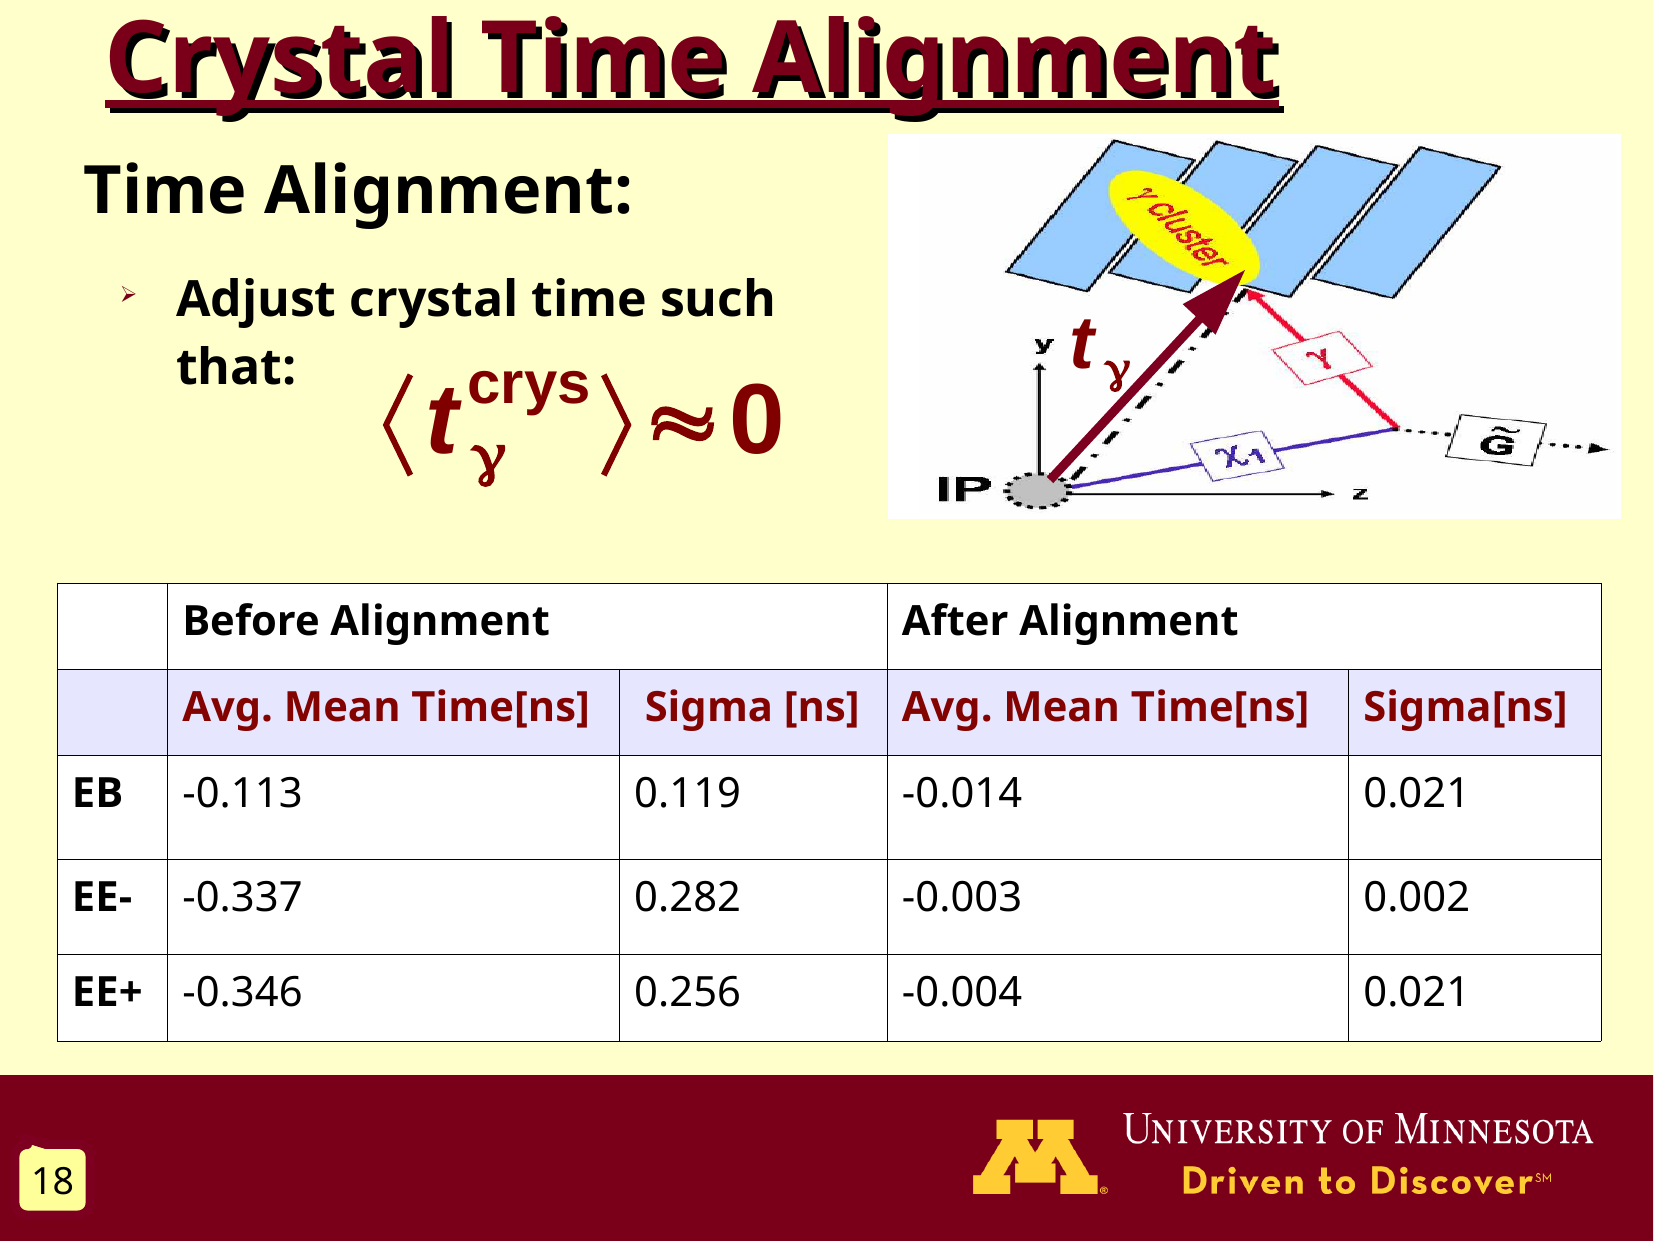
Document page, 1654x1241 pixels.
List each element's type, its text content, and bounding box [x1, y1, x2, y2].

table_cell [58, 670, 167, 755]
text_box 18 [15, 1137, 91, 1216]
chart [1063, 300, 1141, 394]
table_cell -0.113 [168, 756, 619, 859]
table_header Before Alignment [168, 584, 887, 669]
chart [372, 465, 793, 488]
table_cell -0.004 [888, 955, 1348, 1041]
table_header [58, 584, 167, 669]
picture [0, 1075, 1654, 1241]
table_cell Sigma [ns] [620, 670, 887, 755]
table_cell 0.119 [620, 756, 887, 859]
table_cell 0.282 [620, 860, 887, 954]
table_header After Alignment [888, 584, 1601, 669]
table_cell EE+ [58, 955, 167, 1041]
table_cell EE- [58, 860, 167, 954]
table_cell -0.003 [888, 860, 1348, 954]
table_cell -0.014 [888, 756, 1348, 859]
table_cell Avg. Mean Time[ns] [168, 670, 619, 755]
table_cell Avg. Mean Time[ns] [888, 670, 1348, 755]
table_cell 0.002 [1349, 860, 1601, 954]
picture [888, 134, 1621, 519]
table_cell 0.021 [1349, 955, 1601, 1041]
table_cell -0.337 [168, 860, 619, 954]
list Time Alignment: [12, 135, 688, 465]
table_cell 0.021 [1349, 756, 1601, 859]
table_cell Sigma[ns] [1349, 670, 1601, 755]
table_cell -0.346 [168, 955, 619, 1041]
list Adjust crystal time such that: [105, 255, 811, 465]
table_cell 0.256 [620, 955, 887, 1041]
title Crystal Time Alignment [90, 0, 1591, 121]
table_cell EB [58, 756, 167, 859]
